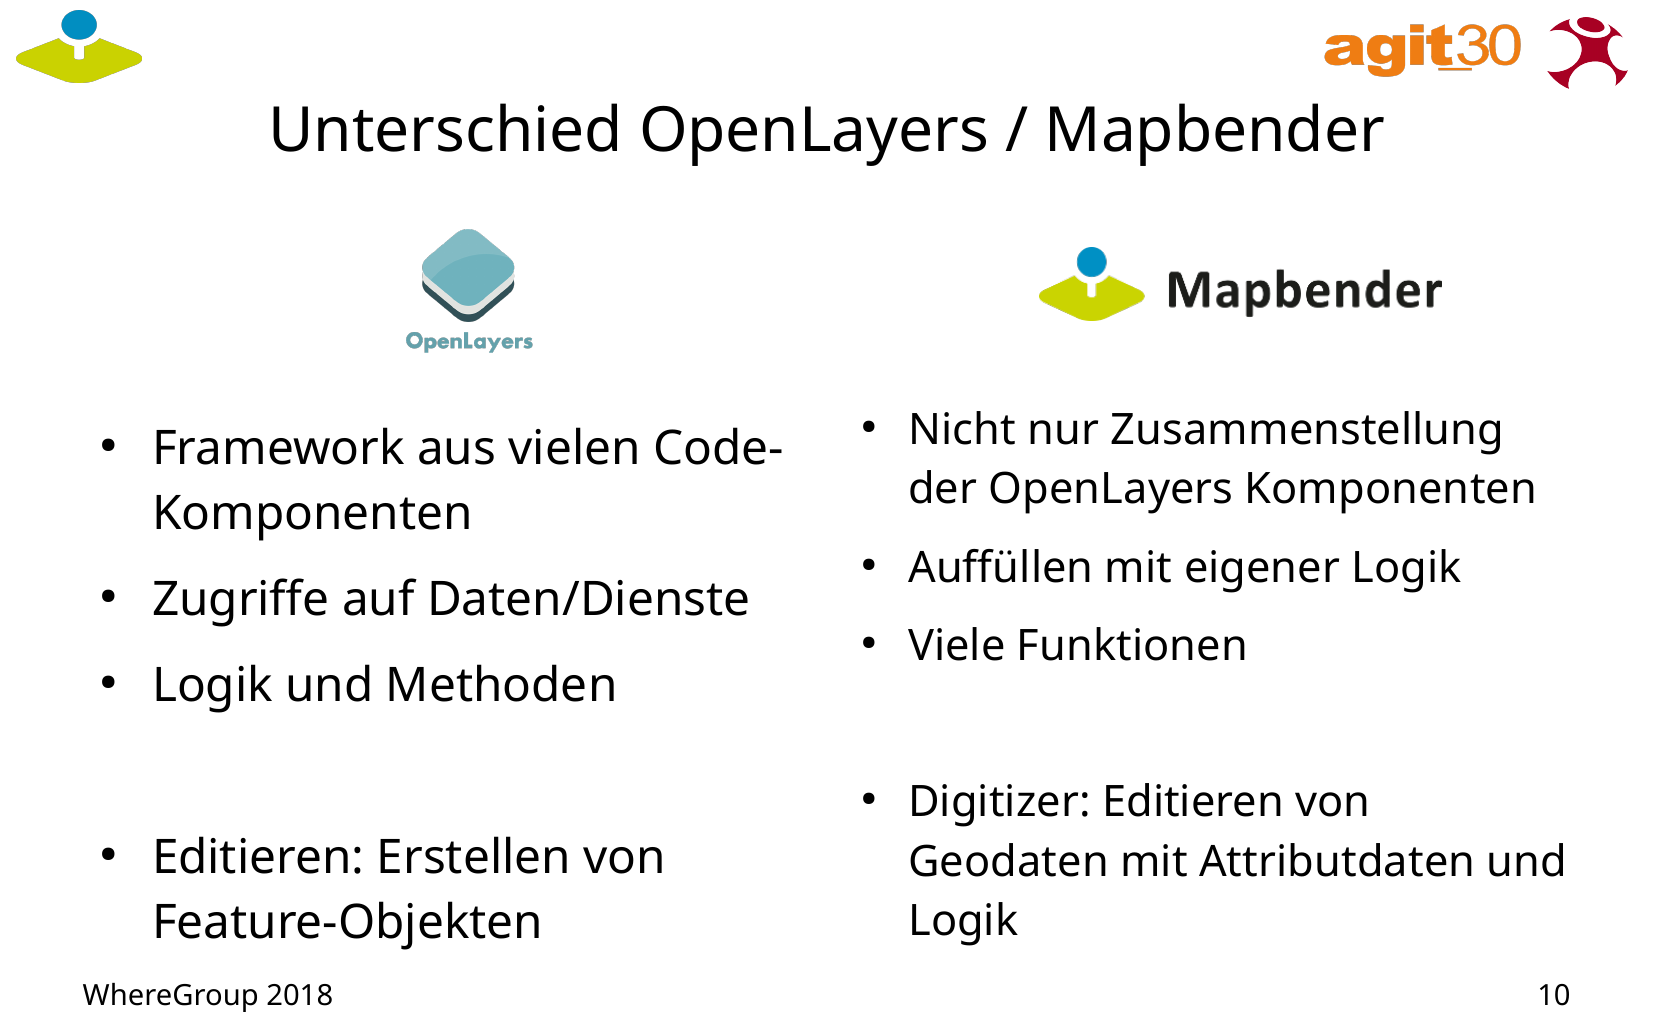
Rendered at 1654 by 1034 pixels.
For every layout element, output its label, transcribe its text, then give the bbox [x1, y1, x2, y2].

list Framework aus vielen Code-Komponenten Zugriffe auf Daten/Dienste Logik und Methoden Editieren: Erstellen von Feature-Objekten [82, 241, 809, 955]
picture [389, 213, 549, 373]
picture [1547, 17, 1628, 89]
title Unterschied OpenLayers / Mapbender [82, 41, 1571, 214]
picture [16, 10, 142, 83]
list Nicht nur Zusammenstellung der OpenLayers Komponenten Auffüllen mit eigener Logik Viele Funktionen Digitizer: Editieren von Geodaten mit Attributdaten und Logik [845, 241, 1572, 955]
picture [1322, 21, 1524, 41]
picture [1039, 247, 1442, 321]
